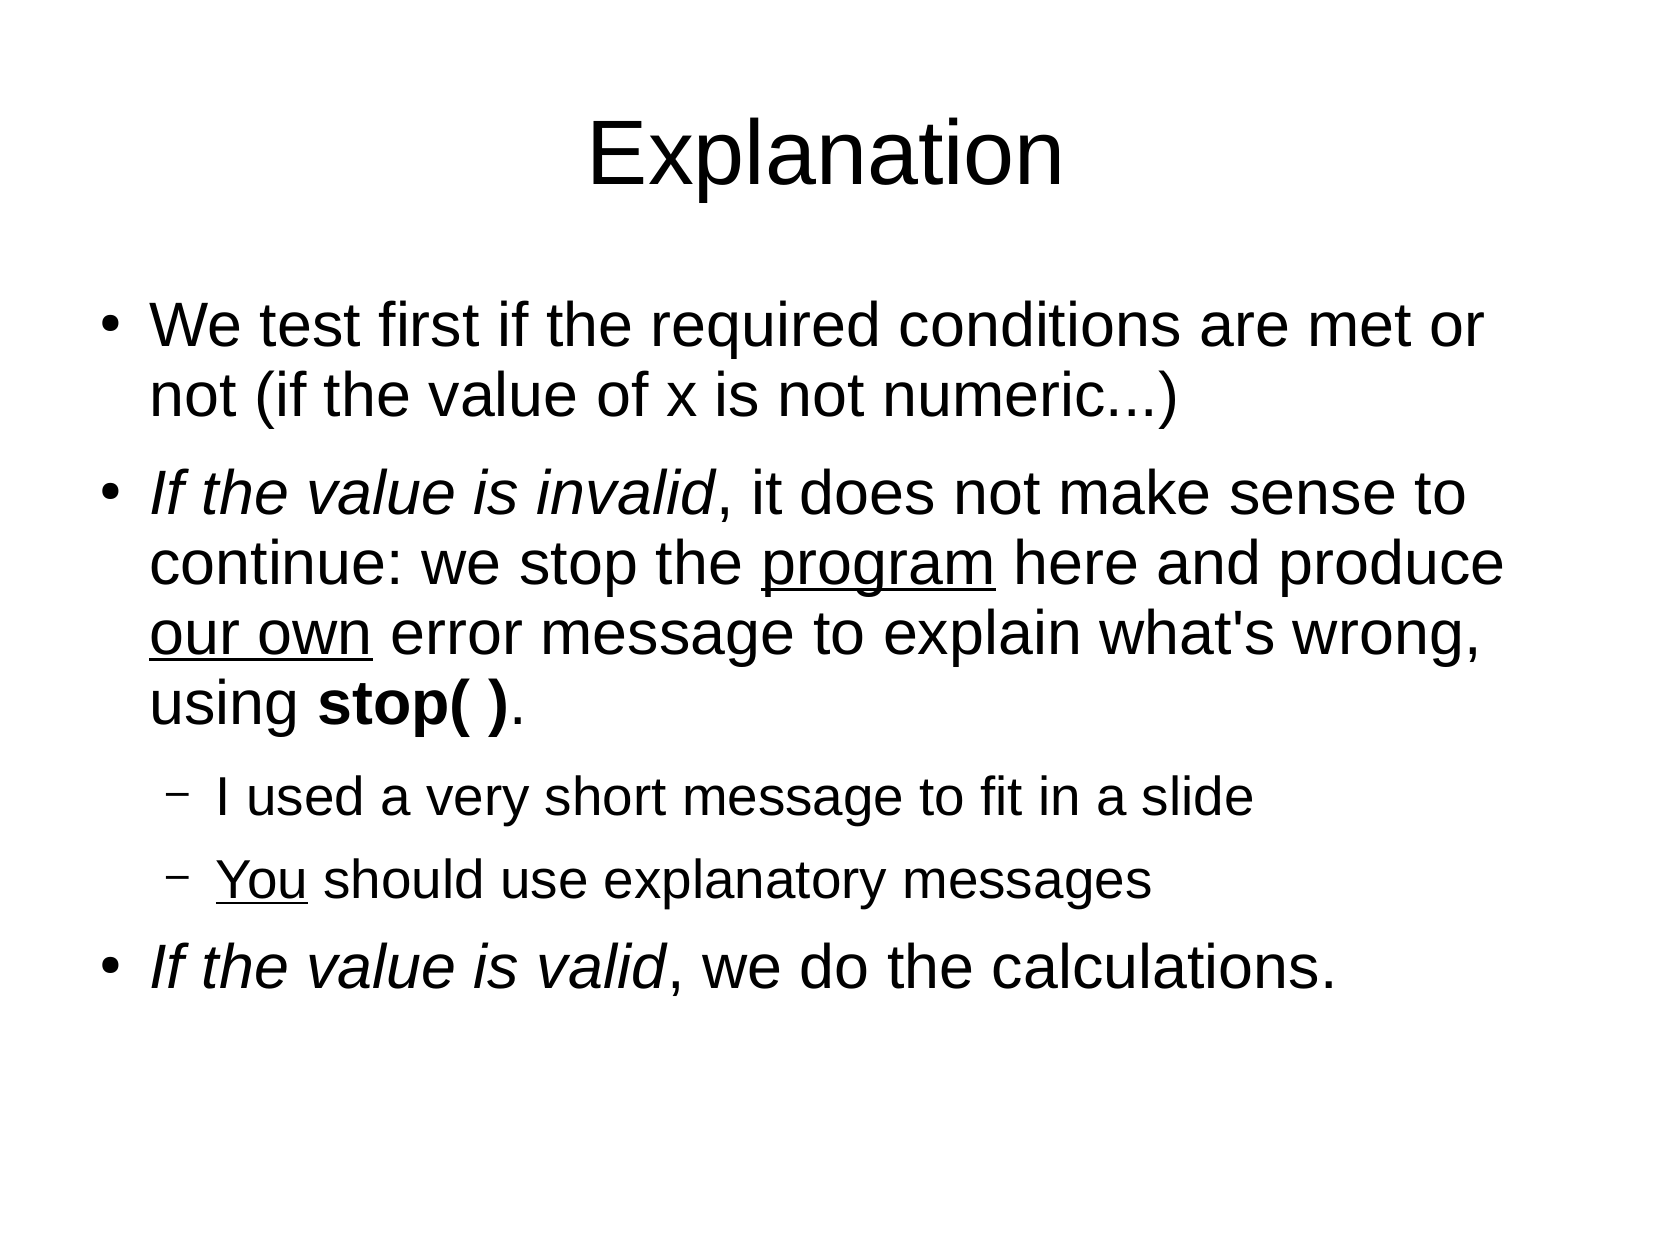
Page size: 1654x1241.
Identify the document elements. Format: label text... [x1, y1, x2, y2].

list We test first if the required conditions are met or not (if the value of x is not numeric...) If the value is invalid, it does not make sense to continue: we stop the program here and produce our own error message to explain what's wrong, using stop( ). I used a very short message to fit in a slide You should use explanatory messages If the value is valid, we do the calculations. [82, 290, 1571, 1010]
title Explanation [82, 49, 1571, 257]
